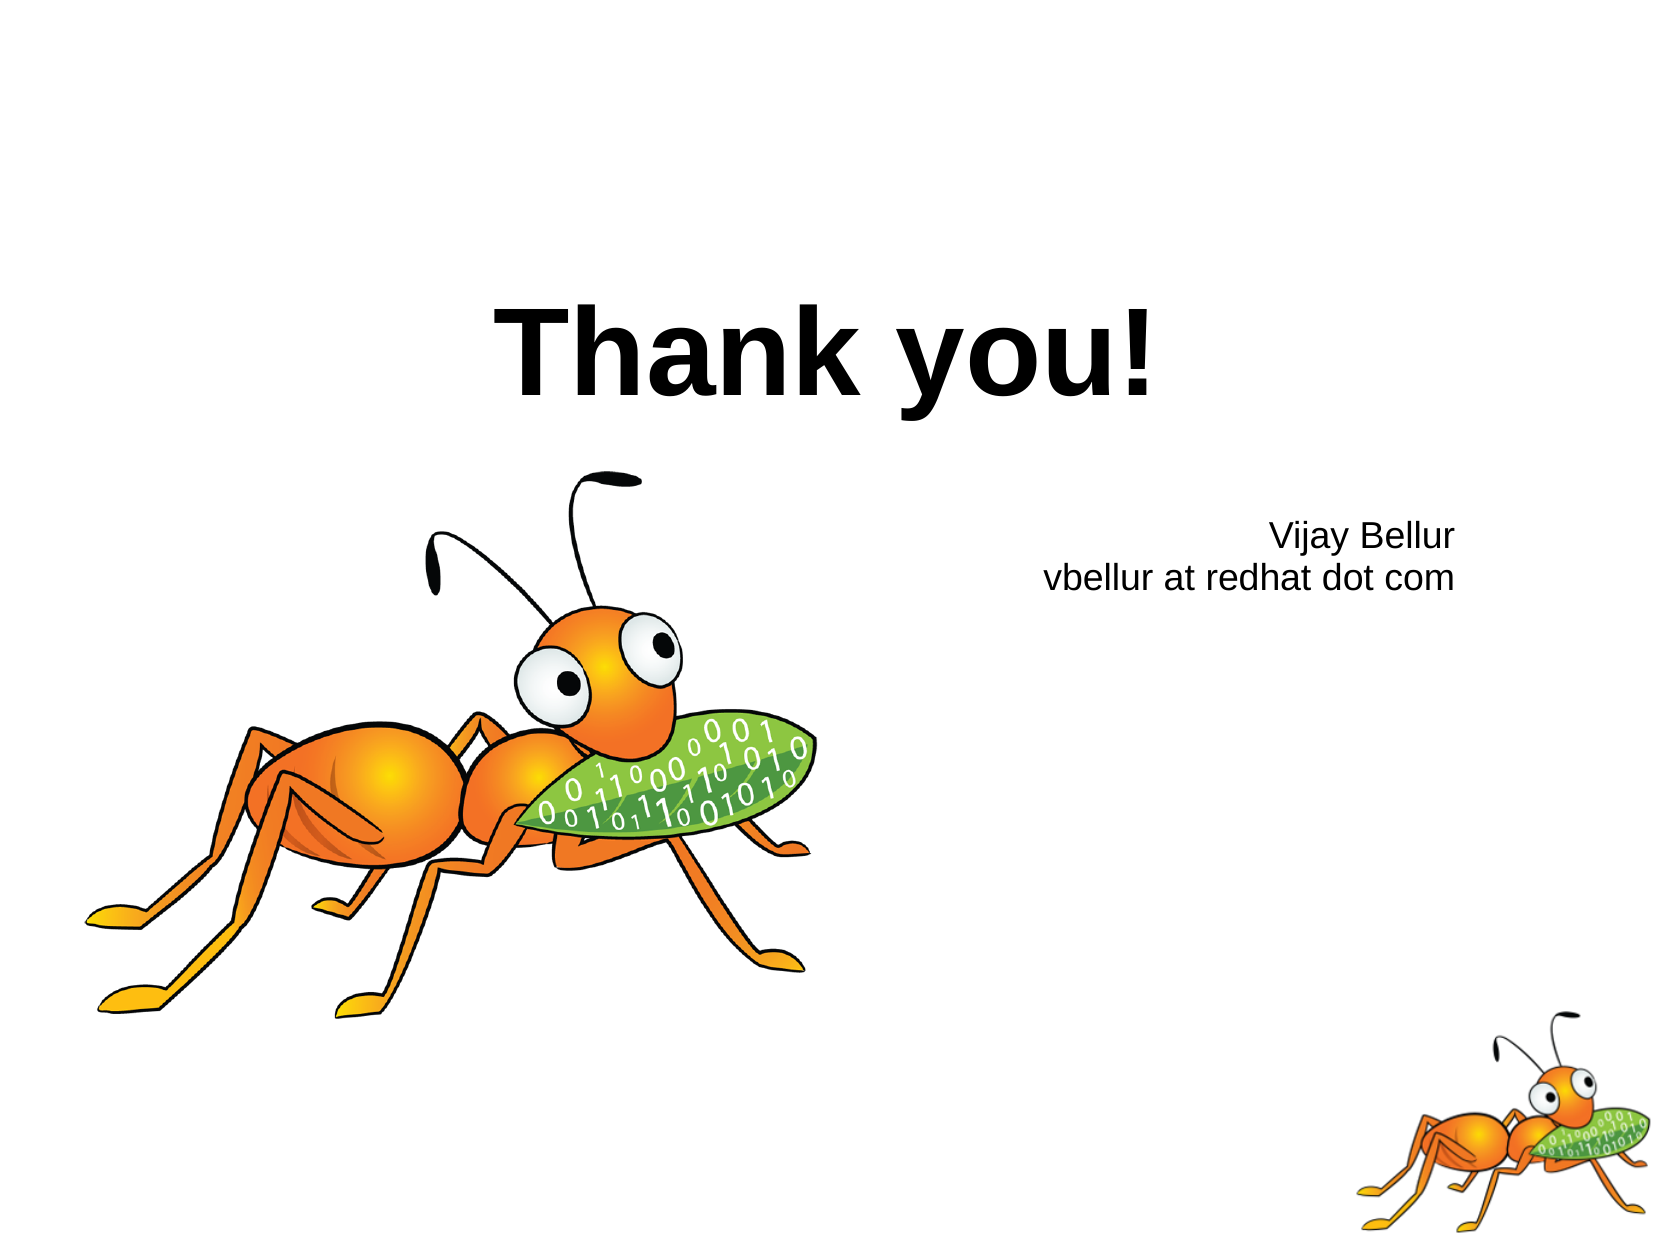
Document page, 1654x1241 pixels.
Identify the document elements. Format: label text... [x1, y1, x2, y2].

picture [75, 464, 826, 1027]
subtitle Thank you! [82, 282, 1571, 423]
text_box Vijay Bellur vbellur at redhat dot com [990, 464, 1471, 648]
picture [1353, 1009, 1654, 1235]
